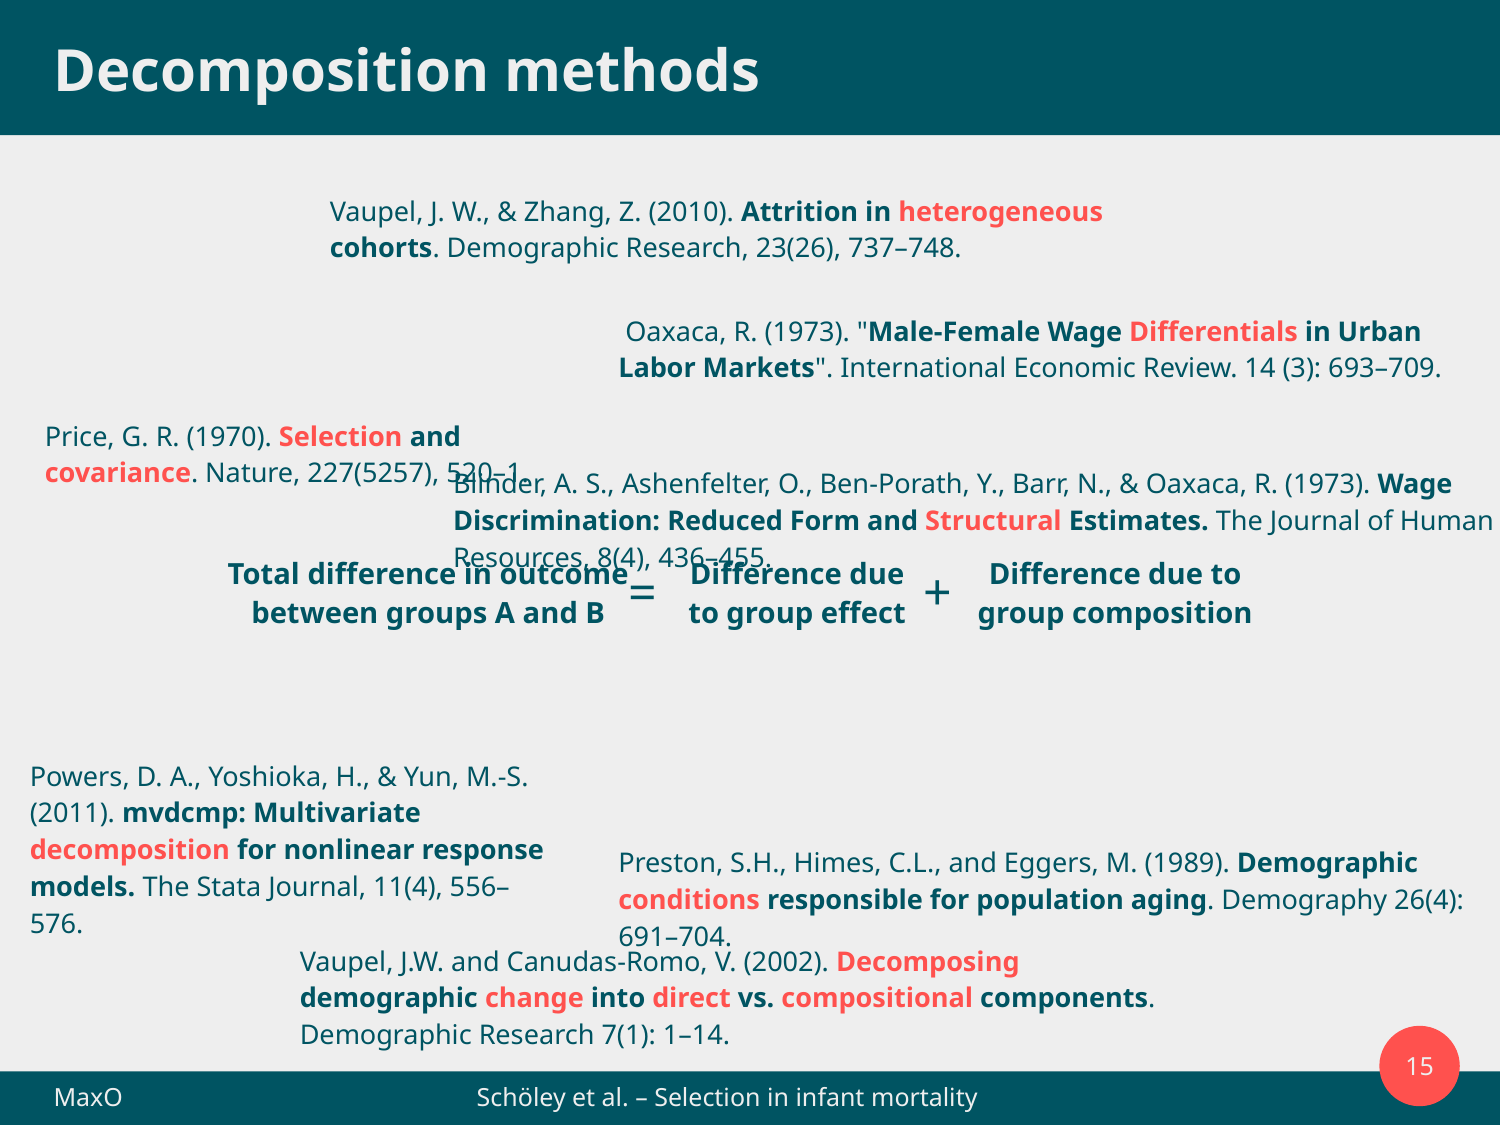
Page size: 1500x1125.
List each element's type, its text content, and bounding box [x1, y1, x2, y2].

text_box Total difference in outcome between groups A and B [212, 545, 608, 638]
text_box Powers, D. A., Yoshioka, H., & Yun, M.-S. (2011). mvdcmp: Multivariate decomposition for nonlinear response models. The Stata Journal, 11(4), 556–576. [15, 750, 571, 943]
text_box Vaupel, J.W. and Canudas-Romo, V. (2002). Decomposing demographic change into direct vs. compositional components. Demographic Research 7(1): 1–14. [285, 934, 1182, 1066]
text_box Preston, S.H., Himes, C.L., and Eggers, M. (1989). Demographic conditions responsible for population aging. Demography 26(4): 691–704. [603, 836, 1500, 967]
text_box Difference due to group effect [673, 571, 899, 638]
text_box Blinder, A. S., Ashenfelter, O., Ben-Porath, Y., Barr, N., & Oaxaca, R. (1973). Wage Discrimination: Reduced Form and Structural Estimates. The Journal of Human Resources, 8(4), 436–455. [438, 457, 1500, 571]
text_box Price, G. R. (1970). Selection and covariance. Nature, 227(5257), 520–1. [30, 409, 586, 540]
text_box + [908, 571, 967, 625]
text_box Vaupel, J. W., & Zhang, Z. (2010). Attrition in heterogeneous cohorts. Demographic Research, 23(26), 737–748. [315, 184, 1137, 315]
text_box Difference due to group composition [962, 571, 1241, 638]
text_box Oaxaca, R. (1973). "Male-Female Wage Differentials in Urban Labor Markets". International Economic Review. 14 (3): 693–709. [603, 304, 1500, 436]
title Decomposition methods [53, 0, 1447, 141]
text_box = [613, 571, 671, 625]
